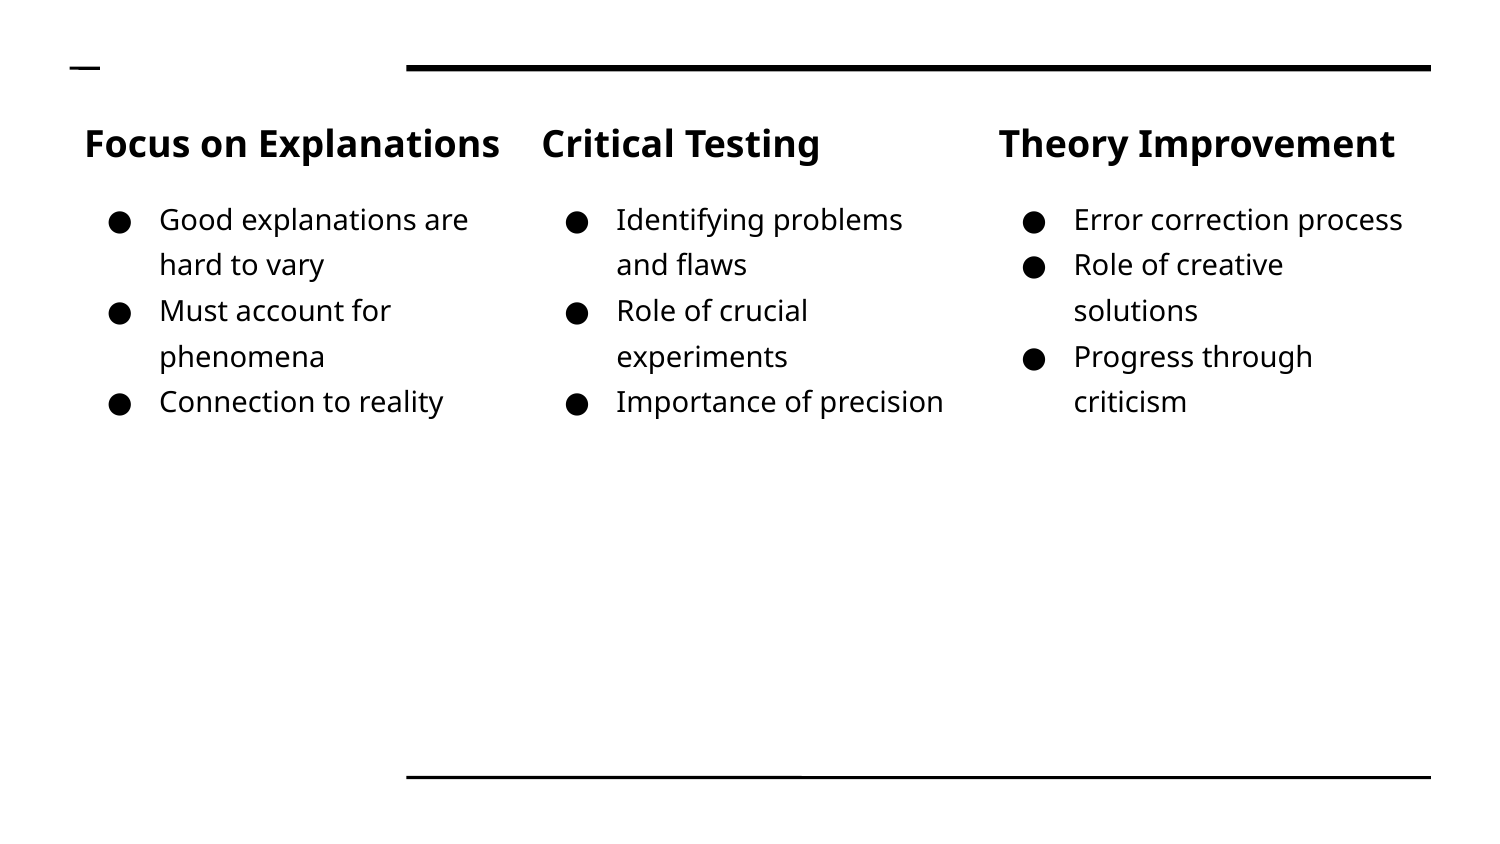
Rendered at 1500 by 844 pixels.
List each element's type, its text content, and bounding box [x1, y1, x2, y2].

list Critical Testing Identifying problems and flaws Role of crucial experiments Importance of precision [526, 94, 974, 756]
list Theory Improvement Error correction process Role of creative solutions Progress through criticism [983, 94, 1431, 756]
list Focus on Explanations Good explanations are hard to vary Must account for phenomena Connection to reality [69, 94, 517, 756]
